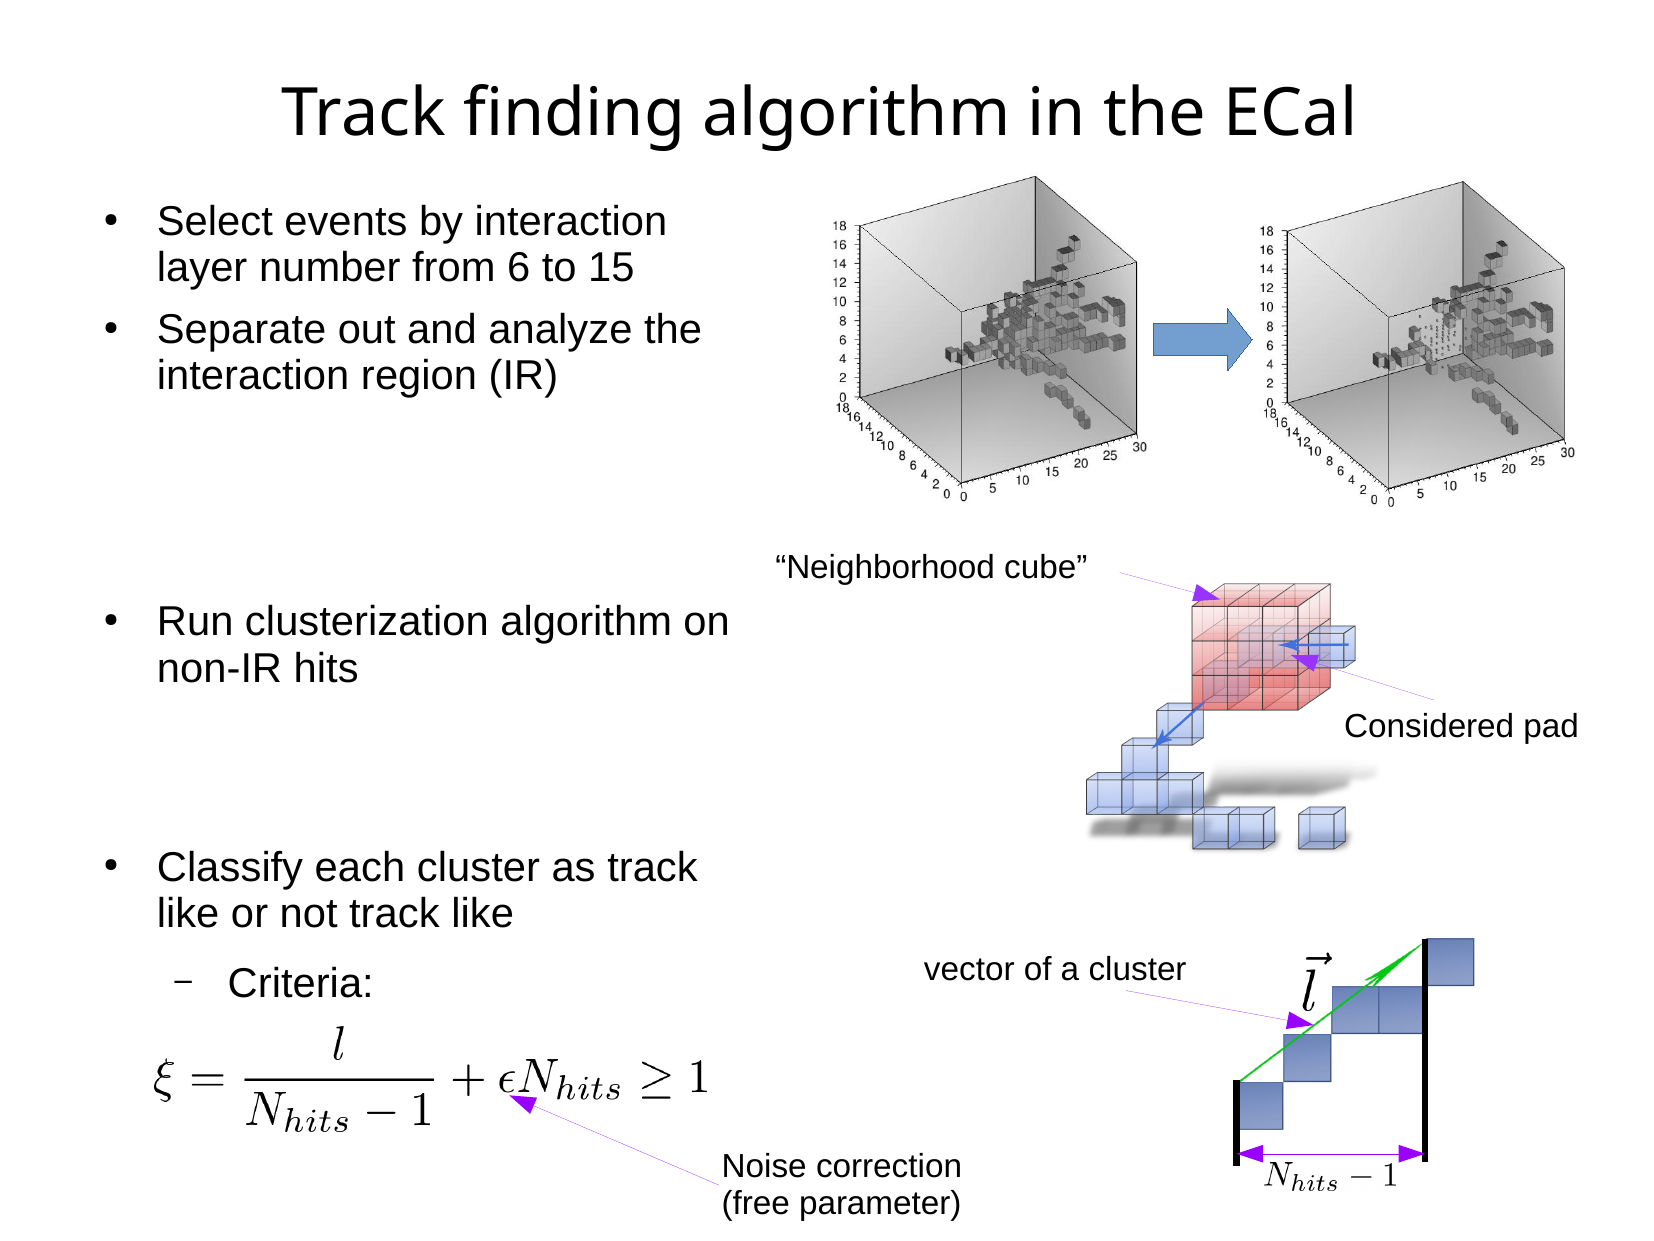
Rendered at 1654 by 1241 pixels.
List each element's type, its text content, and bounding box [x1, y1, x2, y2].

text_box [1153, 308, 1253, 371]
picture [987, 572, 1382, 865]
picture [1264, 1162, 1396, 1192]
list Select events by interaction layer number from 6 to 15 Separate out and analyze the interaction region (IR) Run clusterization algorithm on non-IR hits Classify each cluster as track like or not track like Criteria: [85, 197, 737, 1171]
text_box vector of a cluster [909, 942, 1284, 1009]
text_box “Neighborhood cube” [760, 541, 1258, 641]
picture [826, 167, 1154, 509]
picture [1259, 173, 1576, 512]
picture [1225, 930, 1486, 1140]
title Track finding algorithm in the ECal [85, 52, 1571, 168]
text_box Noise correction (free parameter) [706, 1140, 1082, 1241]
text_box Considered pad [1329, 700, 1636, 761]
